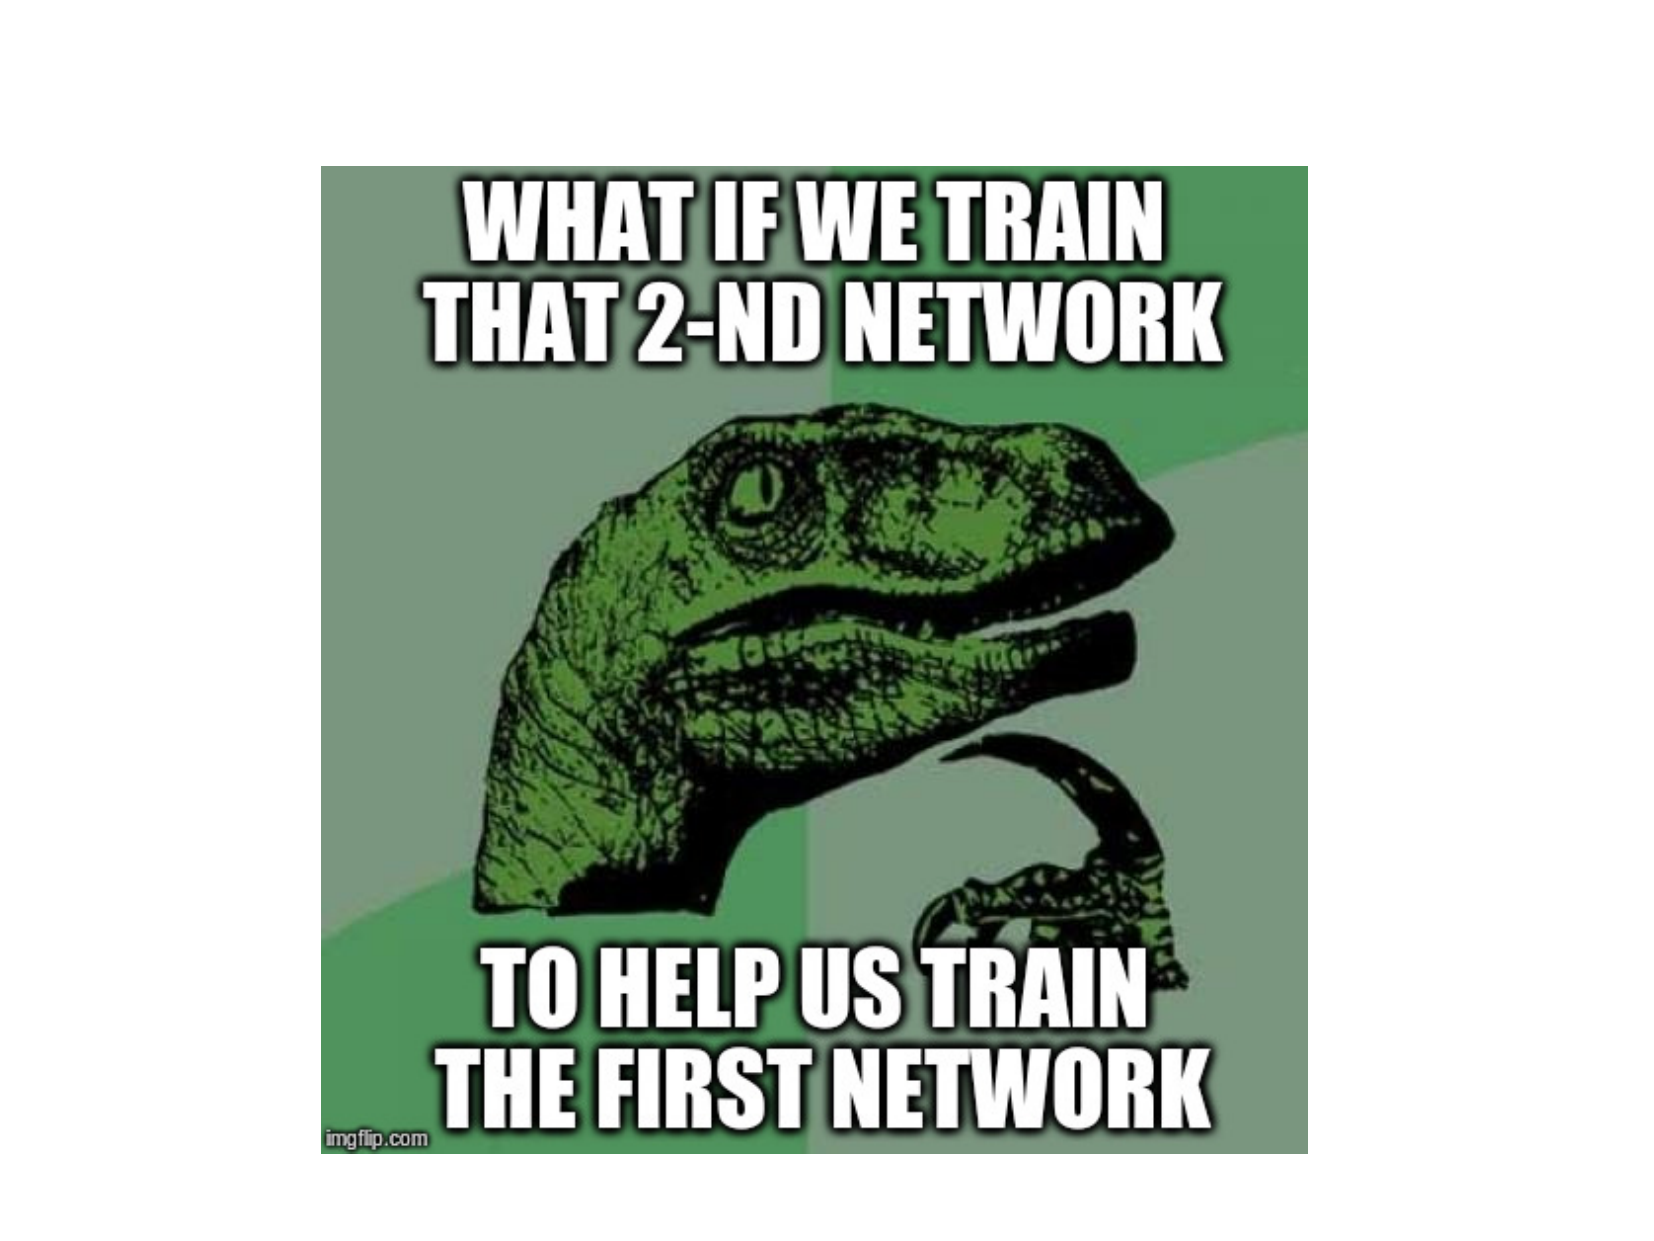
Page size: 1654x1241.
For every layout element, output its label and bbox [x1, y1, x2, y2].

picture [321, 166, 1308, 1154]
